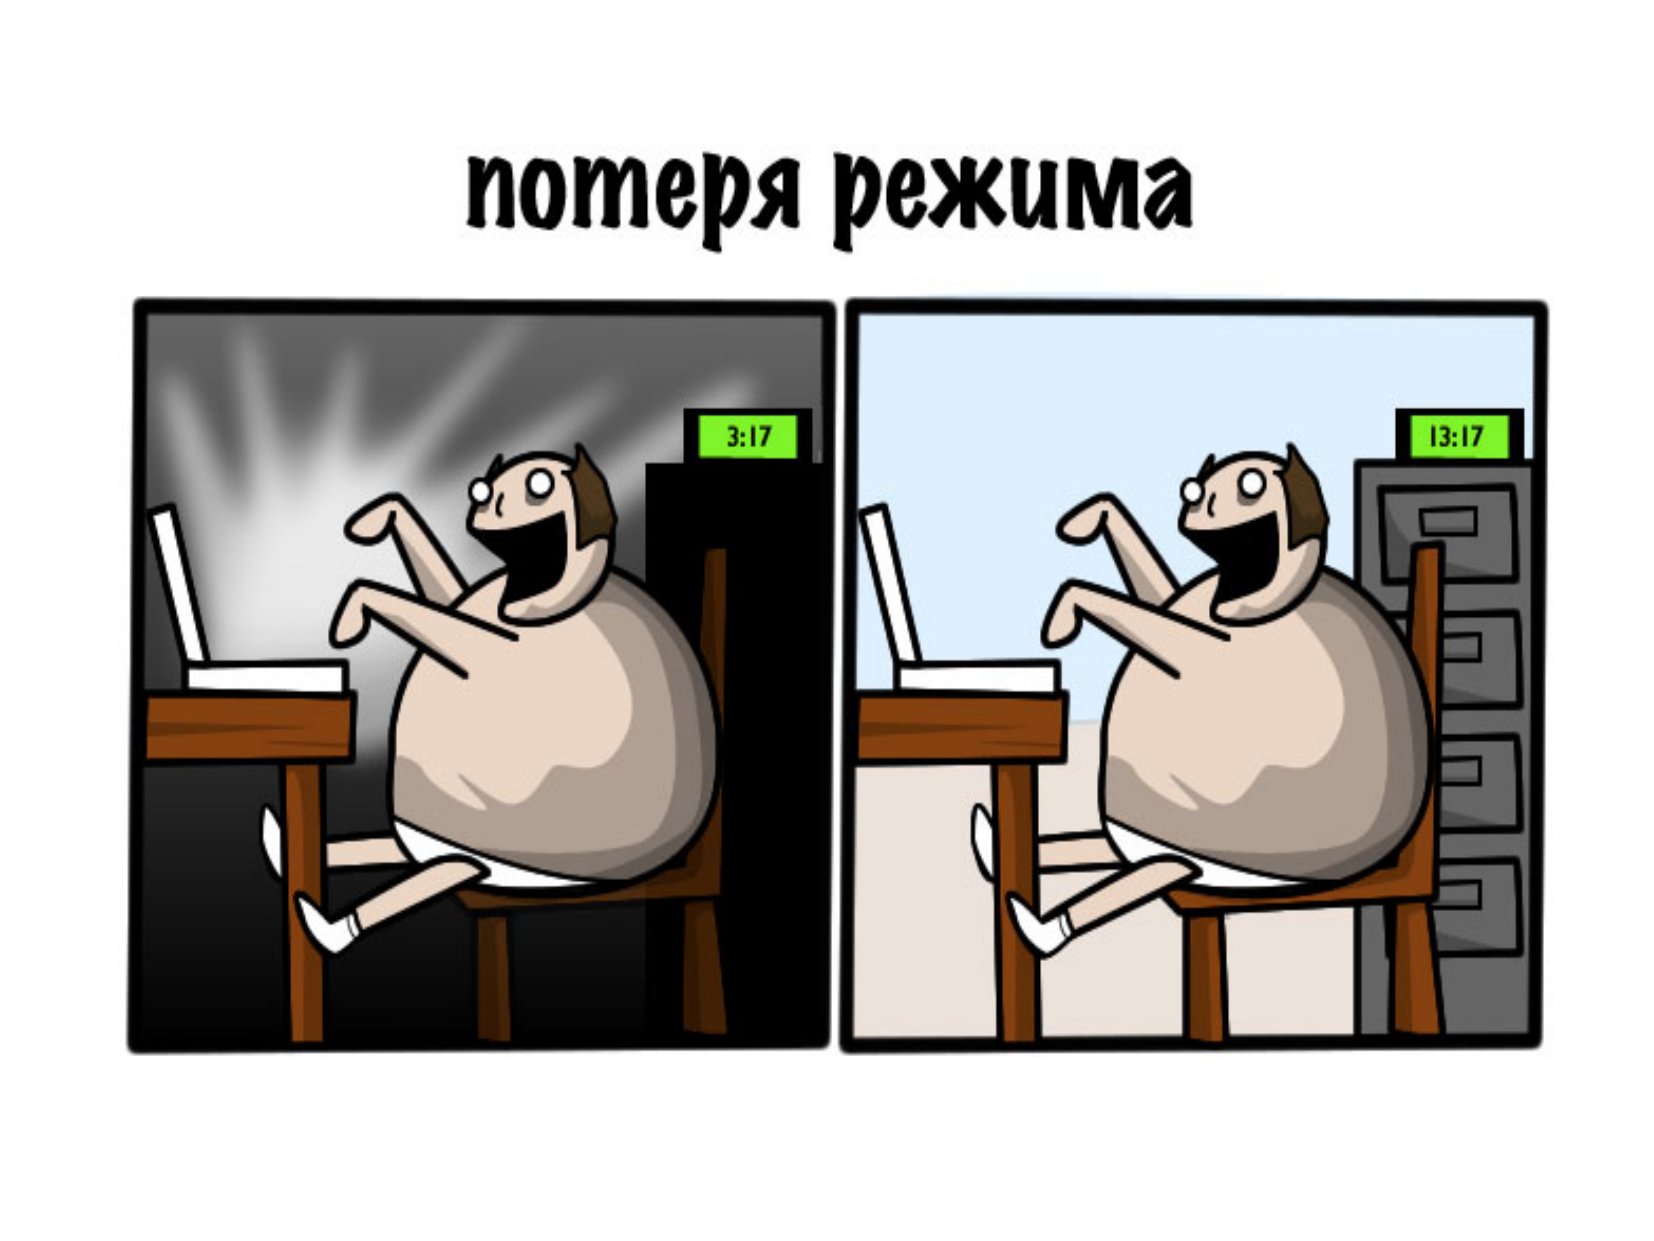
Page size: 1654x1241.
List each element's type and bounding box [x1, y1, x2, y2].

picture [118, 88, 1565, 1182]
